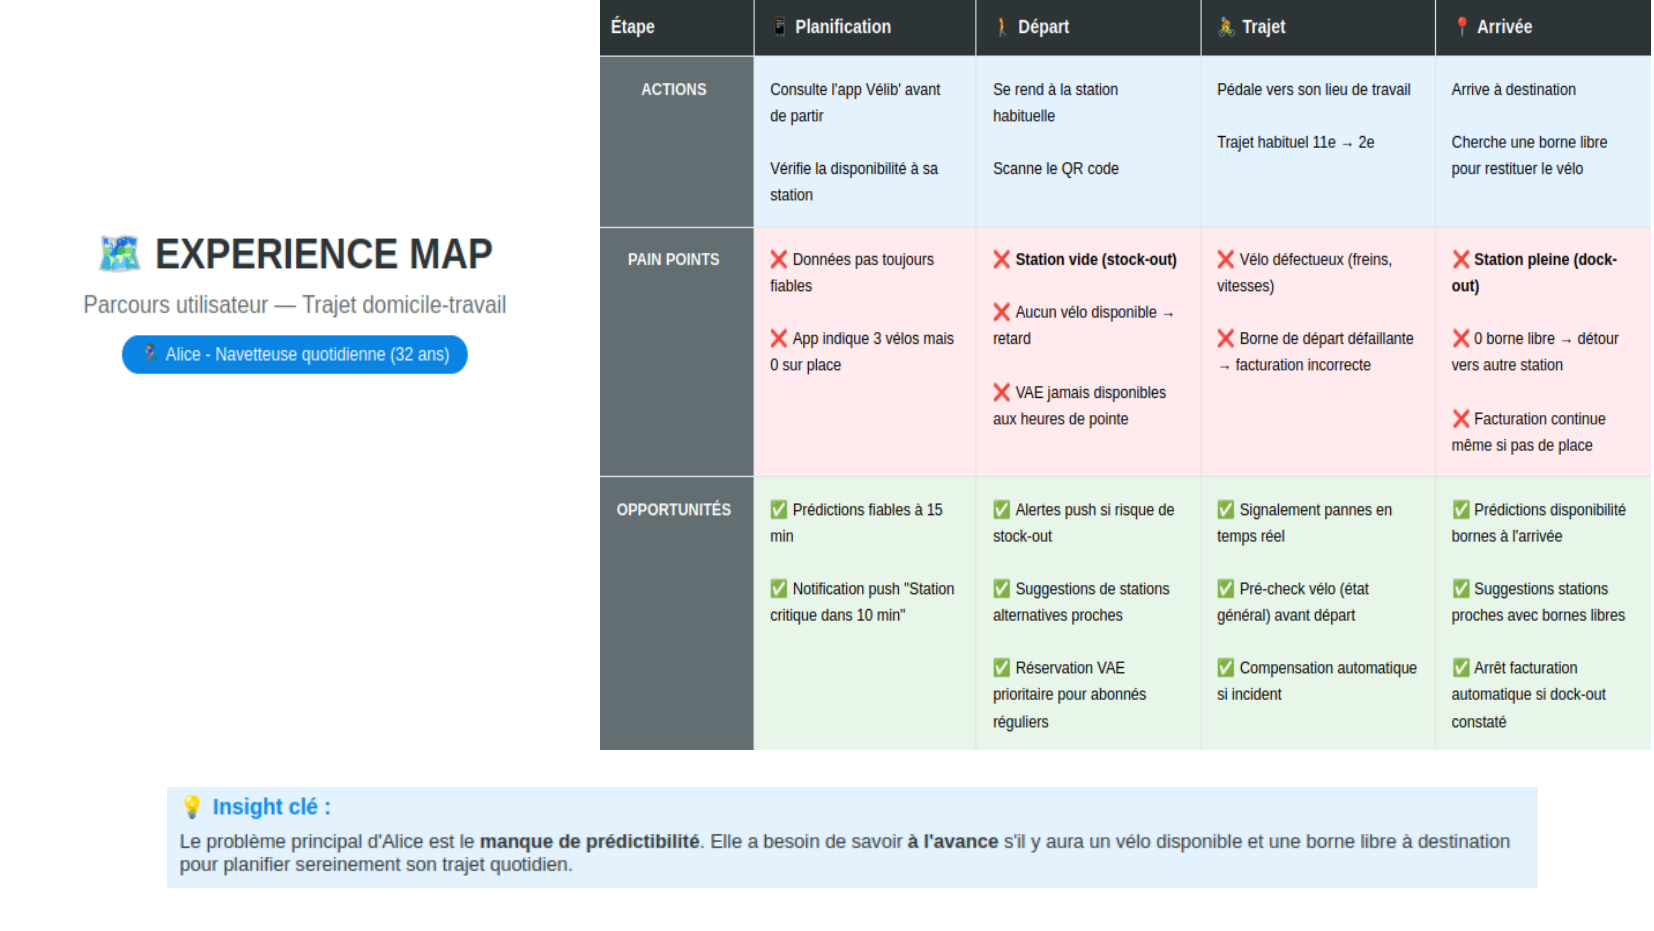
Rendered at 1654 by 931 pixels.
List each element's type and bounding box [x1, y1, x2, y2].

picture [68, 224, 526, 387]
picture [167, 787, 1538, 888]
picture [600, 0, 1651, 751]
